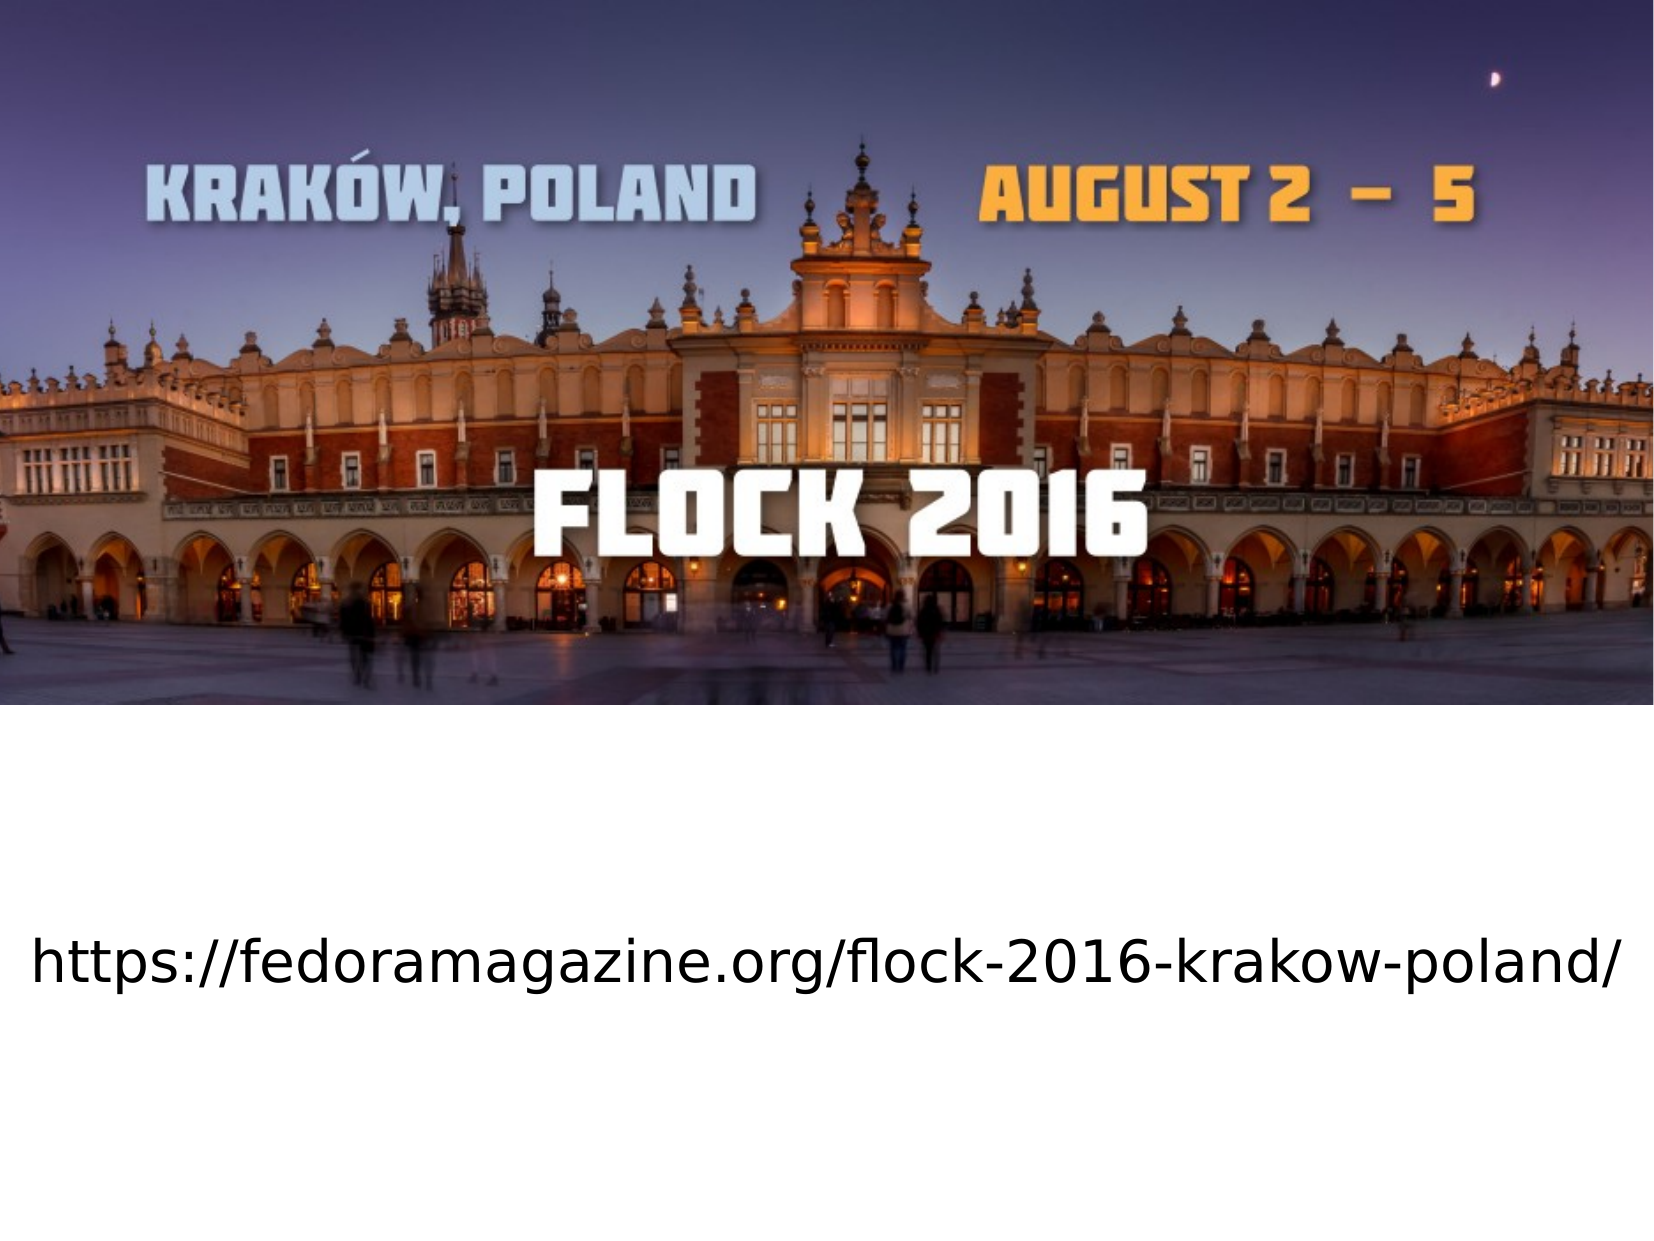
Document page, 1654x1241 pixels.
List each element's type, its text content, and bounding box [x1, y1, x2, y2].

text_box https://fedoramagazine.org/flock-2016-krakow-poland/ [15, 921, 1638, 1004]
picture [0, 0, 1654, 706]
